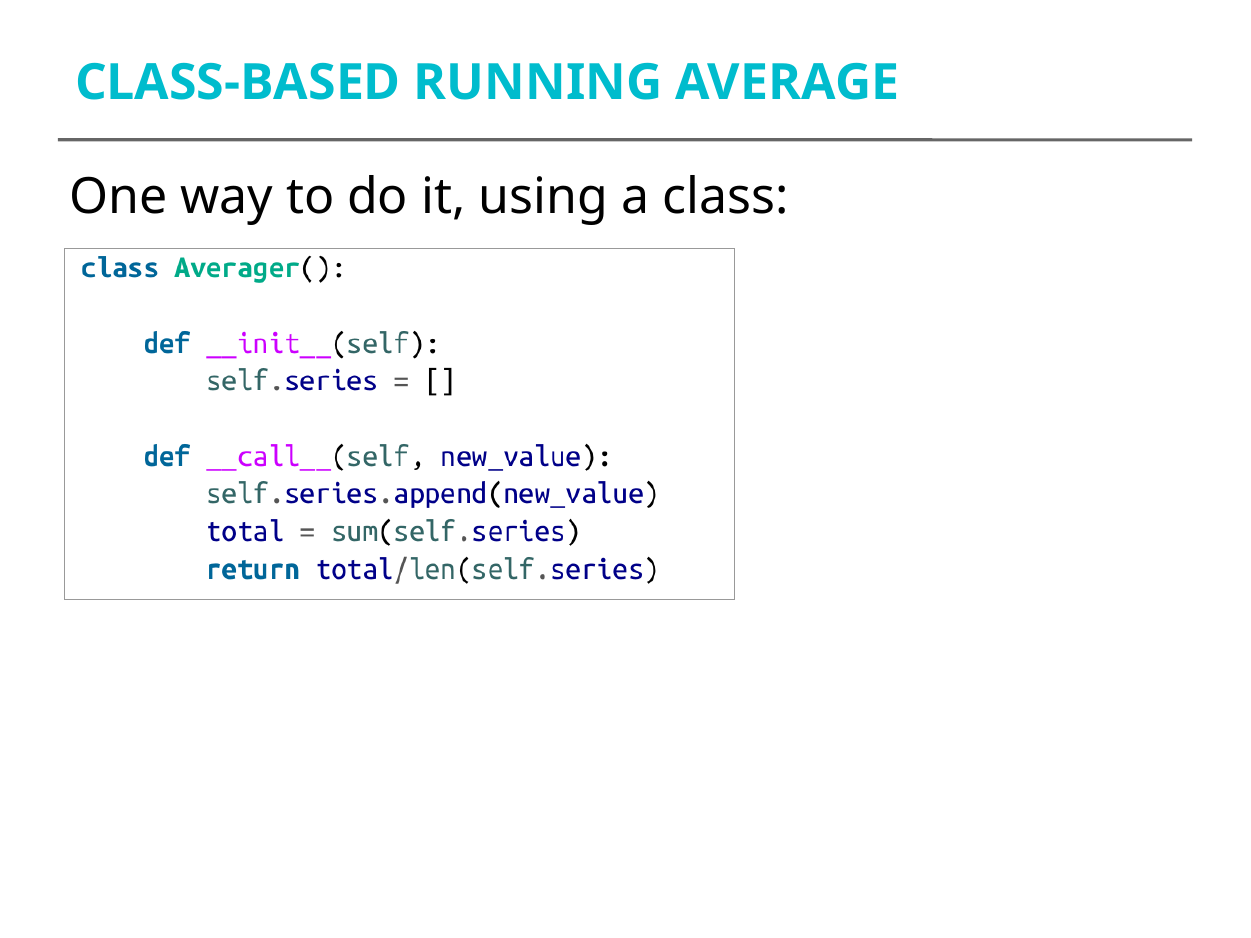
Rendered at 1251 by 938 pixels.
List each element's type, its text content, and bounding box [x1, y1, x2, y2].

title CLASS-BASED RUNNING AVERAGE [62, 37, 1188, 122]
list One way to do it, using a class: [56, 151, 1182, 367]
picture [64, 247, 735, 600]
